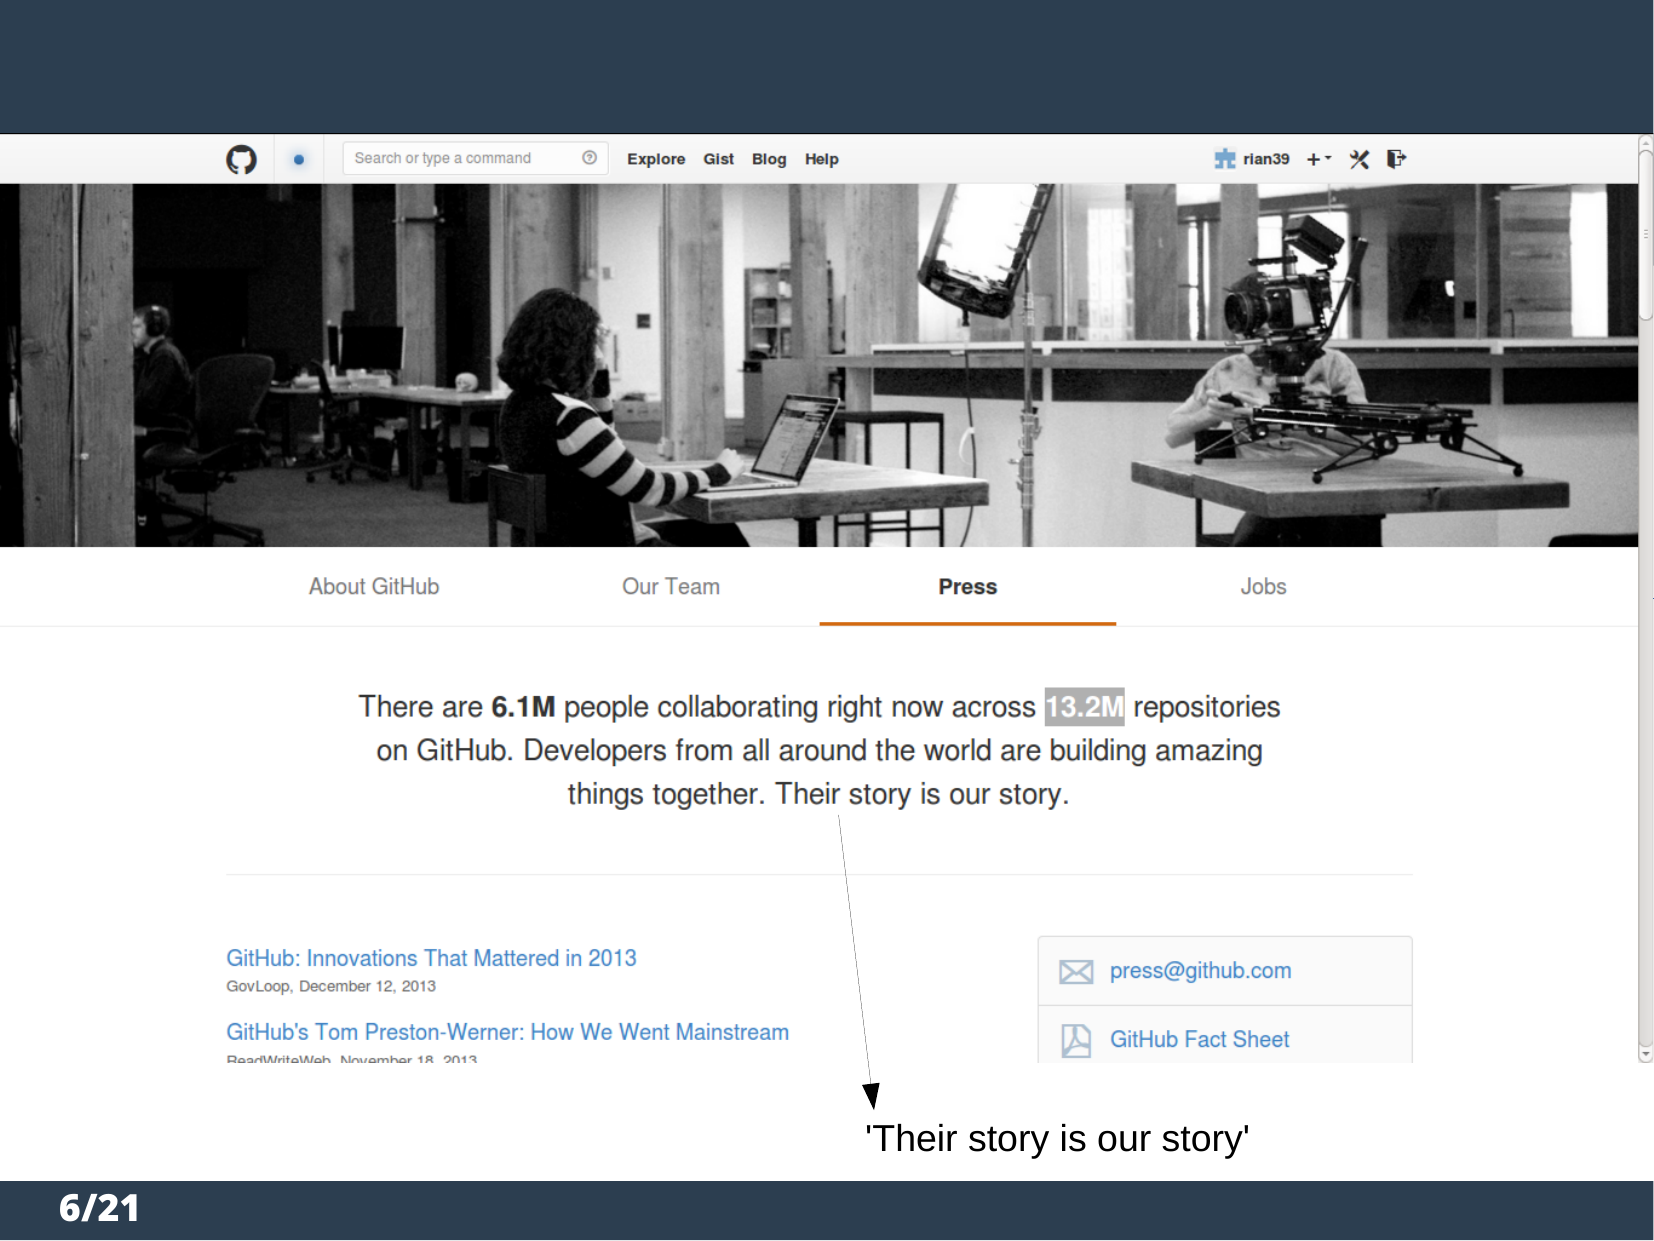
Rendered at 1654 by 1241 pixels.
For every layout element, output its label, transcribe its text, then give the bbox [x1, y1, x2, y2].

text_box 'Their story is our story' [850, 1110, 1266, 1168]
picture [0, 133, 1654, 1063]
